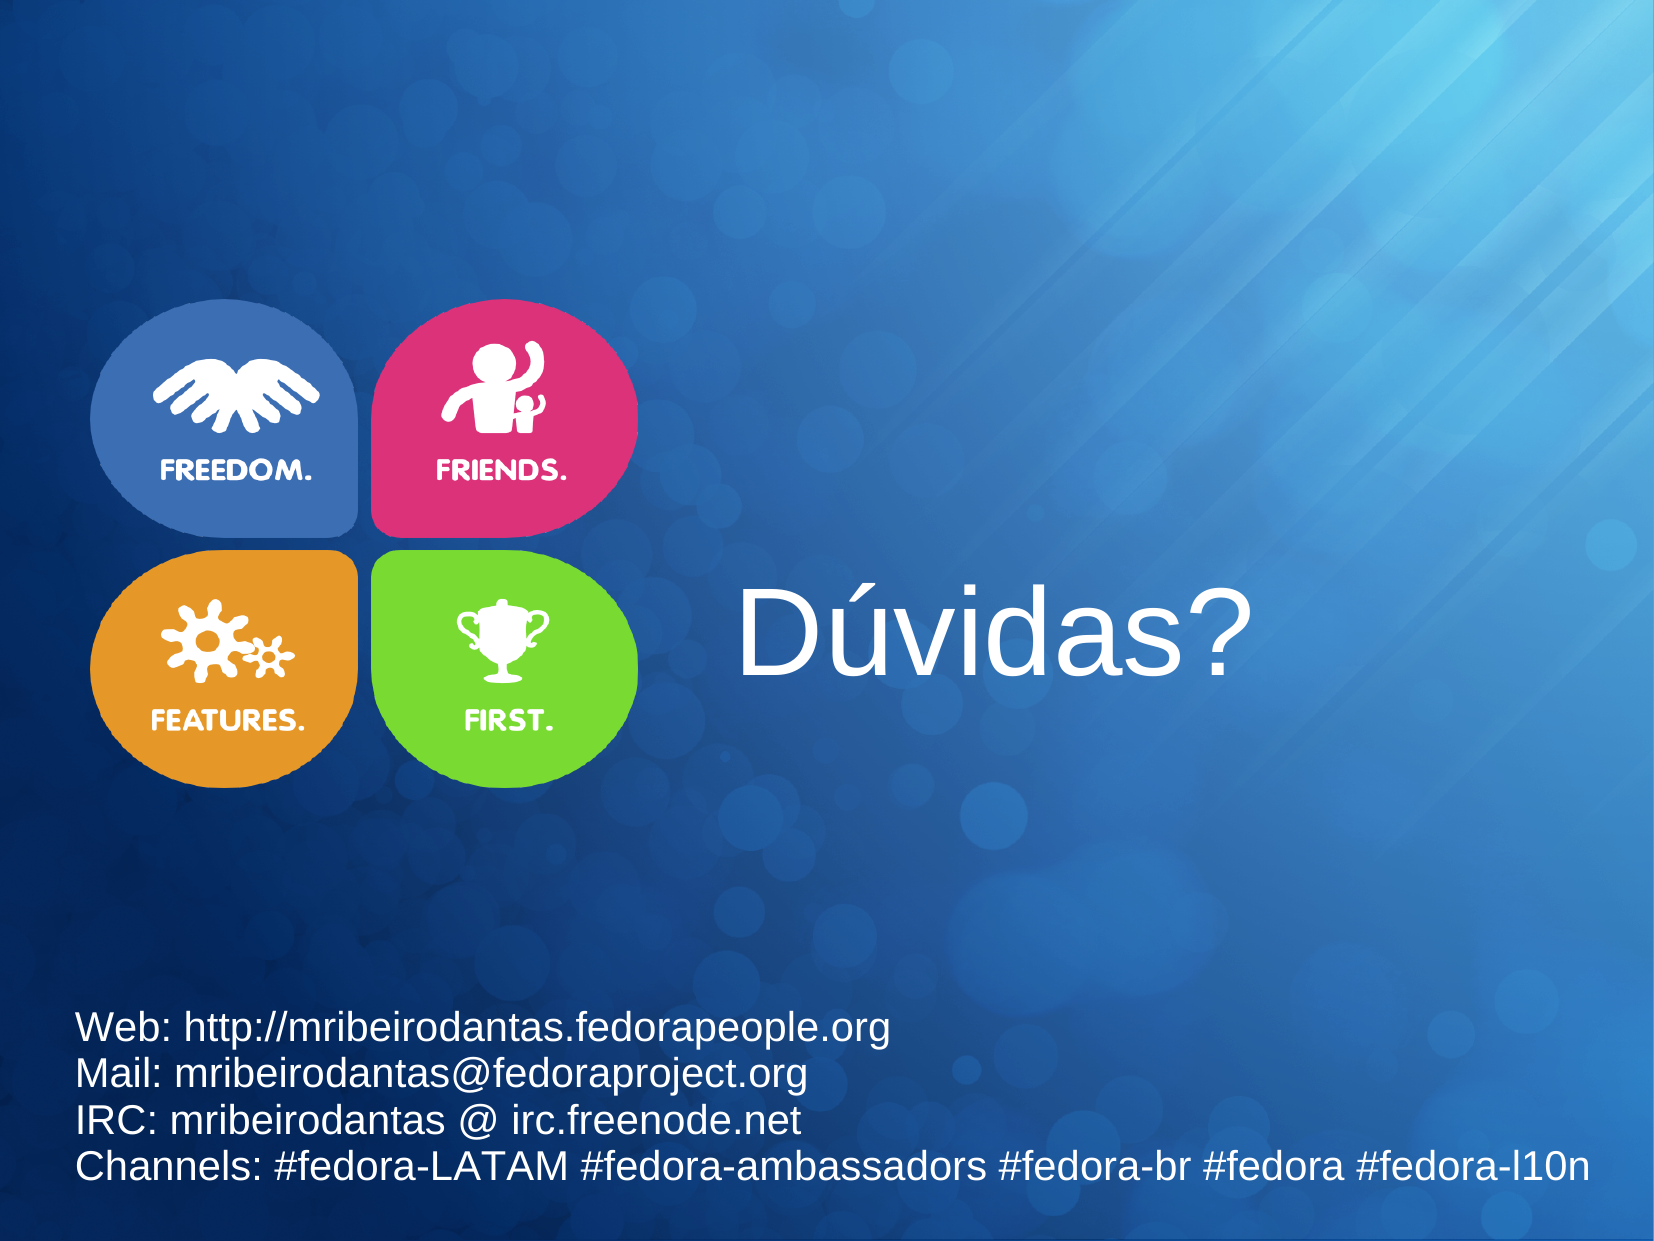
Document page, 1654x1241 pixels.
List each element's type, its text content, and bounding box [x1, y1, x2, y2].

subtitle Dúvidas? [118, 319, 1571, 945]
title Web: http://mribeirodantas.fedorapeople.org Mail: mribeirodantas@fedoraproject.org IRC: mribeirodantas @ irc.freenode.net Channels: #fedora-LATAM #fedora-ambassadors #fedora-br #fedora #fedora-l10n [74, 1003, 1613, 1190]
picture [0, 0, 1654, 1241]
